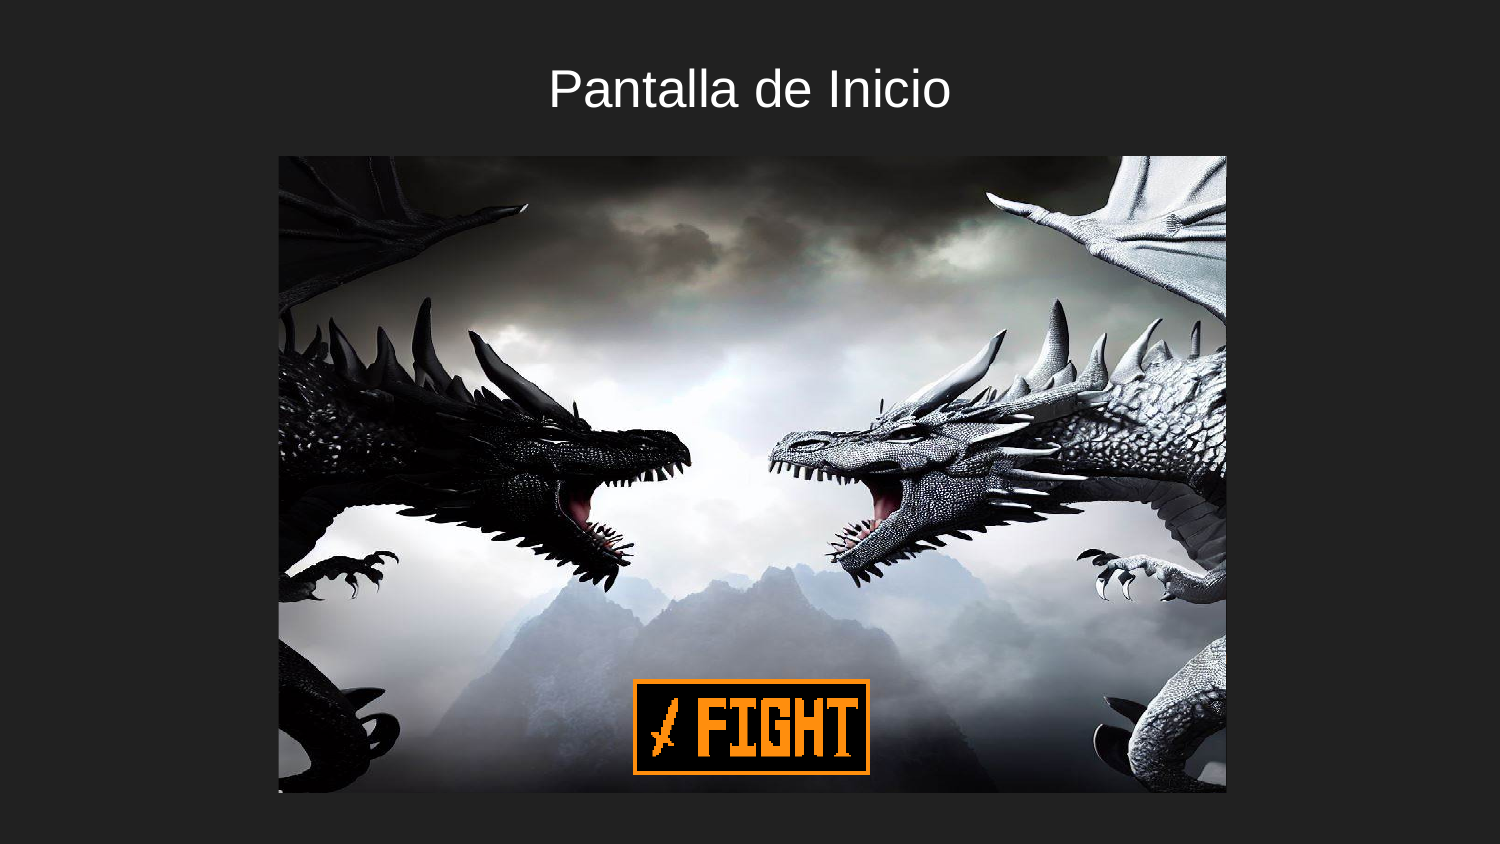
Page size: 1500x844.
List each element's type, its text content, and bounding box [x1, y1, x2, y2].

title Pantalla de Inicio [51, 39, 1449, 134]
picture [278, 156, 1227, 793]
